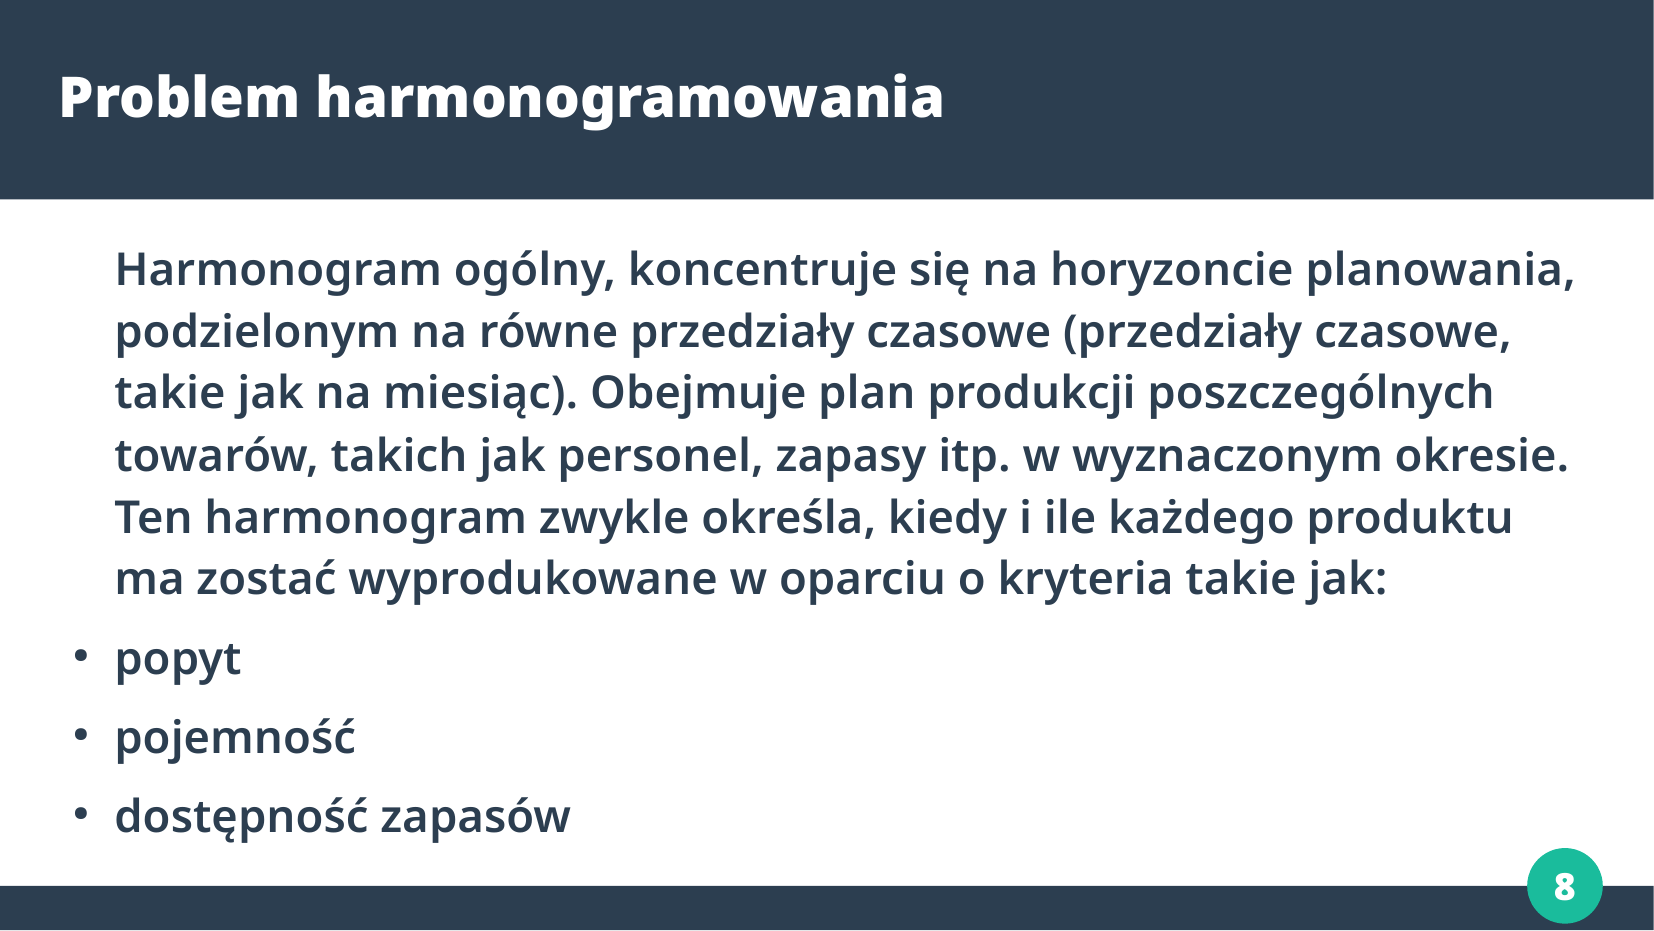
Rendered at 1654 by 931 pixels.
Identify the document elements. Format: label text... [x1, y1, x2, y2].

list Harmonogram ogólny, koncentruje się na horyzoncie planowania, podzielonym na równe przedziały czasowe (przedziały czasowe, takie jak na miesiąc). Obejmuje plan produkcji poszczególnych towarów, takich jak personel, zapasy itp. w wyznaczonym okresie. Ten harmonogram zwykle określa, kiedy i ile każdego produktu ma zostać wyprodukowane w oparciu o kryteria takie jak: popyt pojemność dostępność zapasów [59, 236, 1595, 857]
title Problem harmonogramowania [59, 37, 1595, 156]
